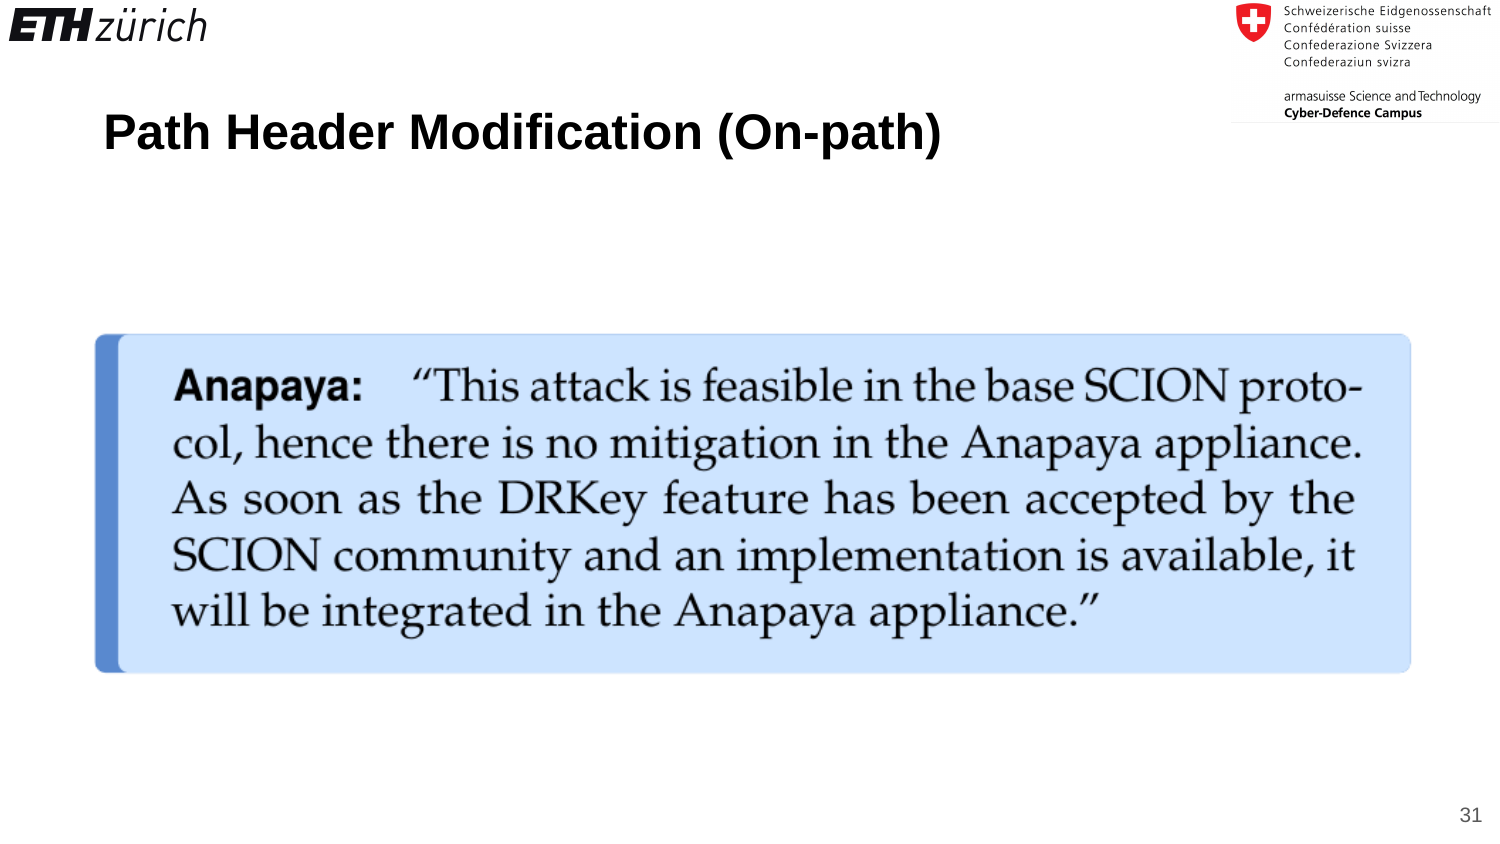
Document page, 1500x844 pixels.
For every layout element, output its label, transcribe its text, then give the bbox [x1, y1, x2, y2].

picture [8, 8, 207, 42]
text_box Path Header Modification (On-path) [88, 88, 1182, 178]
picture [83, 324, 1417, 680]
picture [1231, 0, 1500, 123]
